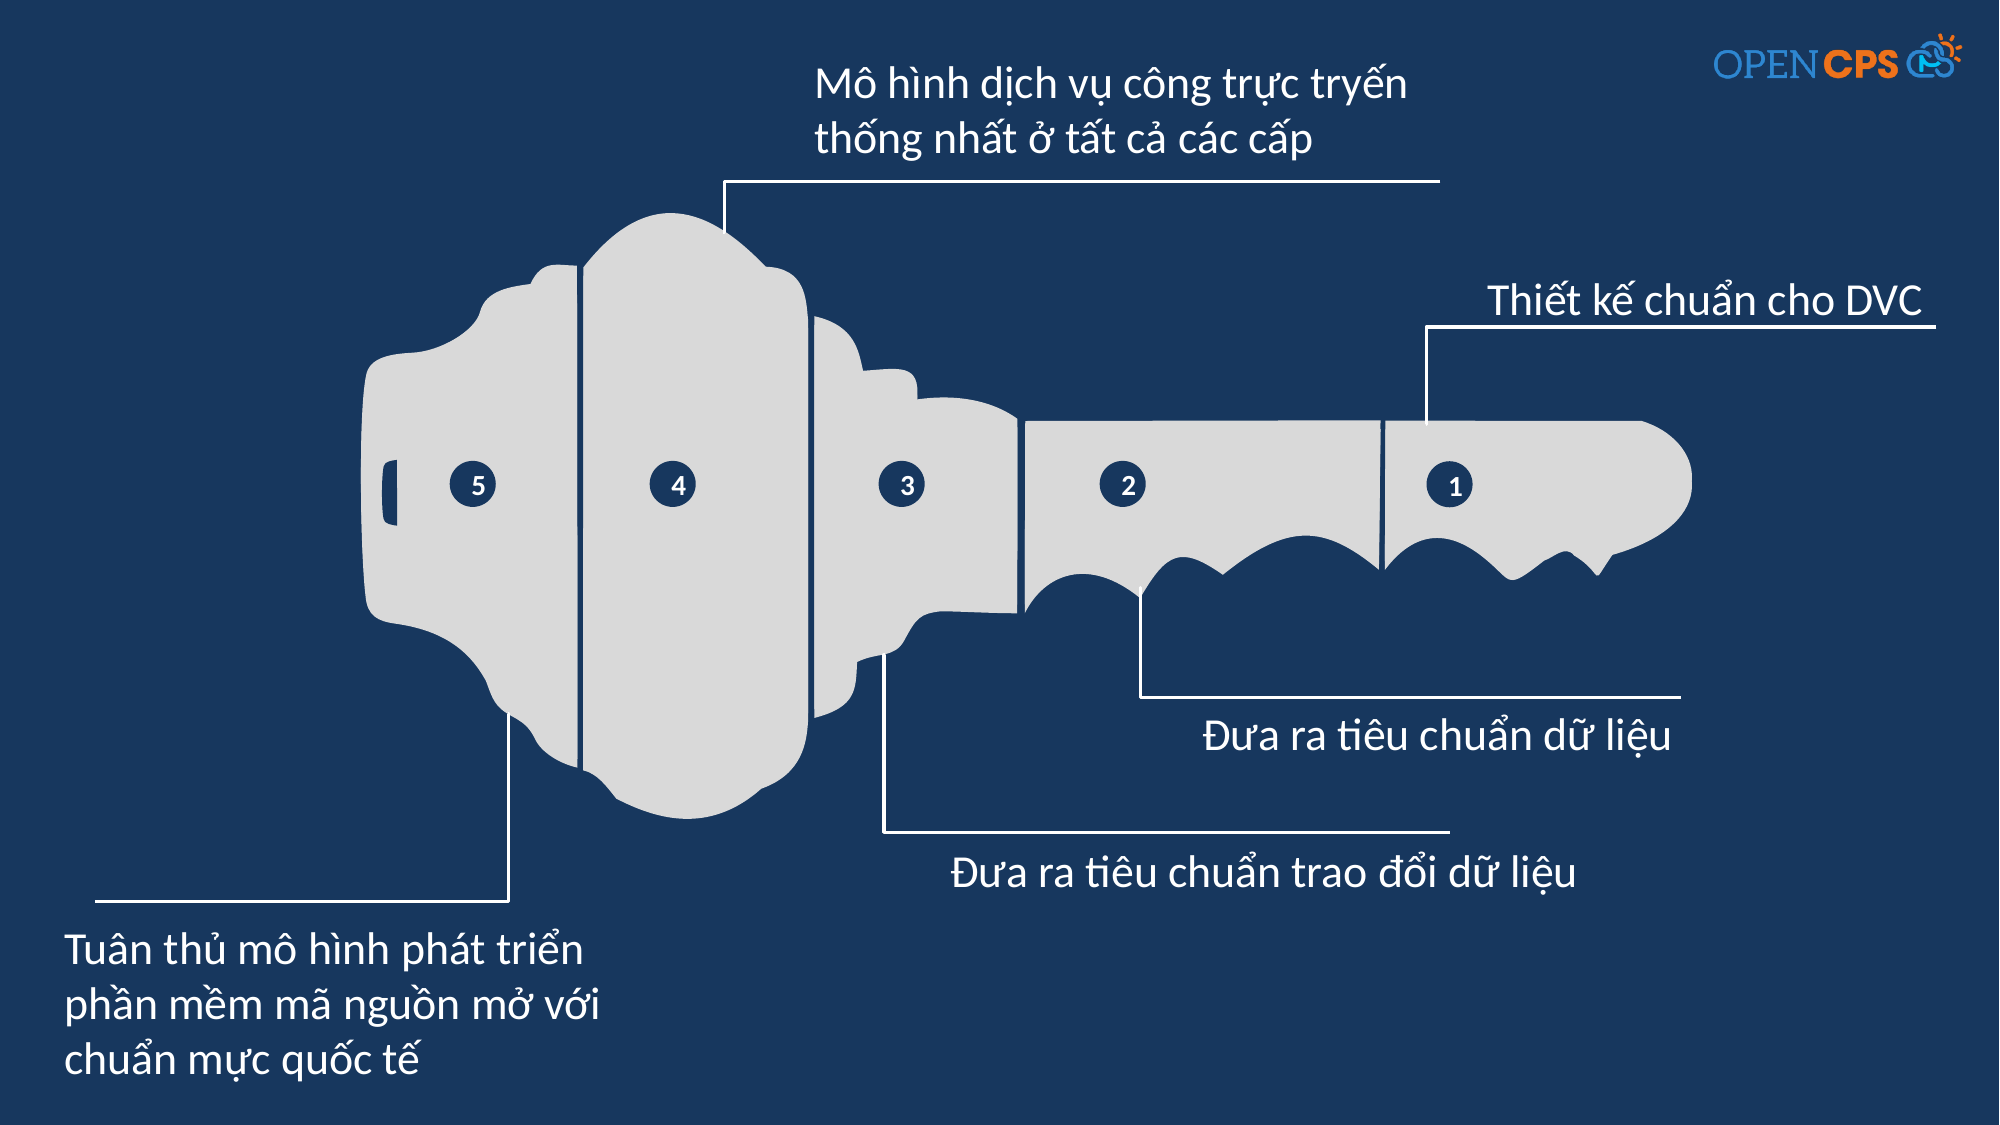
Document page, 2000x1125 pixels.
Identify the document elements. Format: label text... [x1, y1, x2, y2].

text_box Tuân thủ mô hình phát triển phần mềm mã nguồn mở với chuẩn mực quốc tế [49, 911, 618, 1092]
text_box [1024, 420, 1381, 614]
text_box [1384, 420, 1692, 581]
text_box [814, 316, 1018, 718]
picture [1709, 29, 1966, 85]
text_box Đưa ra tiêu chuẩn trao đổi dữ liệu [935, 834, 1711, 905]
text_box 3 [878, 460, 925, 507]
text_box [583, 213, 809, 819]
text_box Thiết kế chuẩn cho DVC [1472, 262, 1981, 333]
text_box 2 [1099, 460, 1146, 507]
text_box Đưa ra tiêu chuẩn dữ liệu [1187, 696, 1695, 767]
text_box 5 [449, 460, 496, 507]
text_box 4 [649, 460, 696, 507]
text_box Mô hình dịch vụ công trực tryến thống nhất ở tất cả các cấp [799, 44, 1472, 170]
text_box 1 [1426, 461, 1473, 508]
text_box [360, 264, 578, 768]
